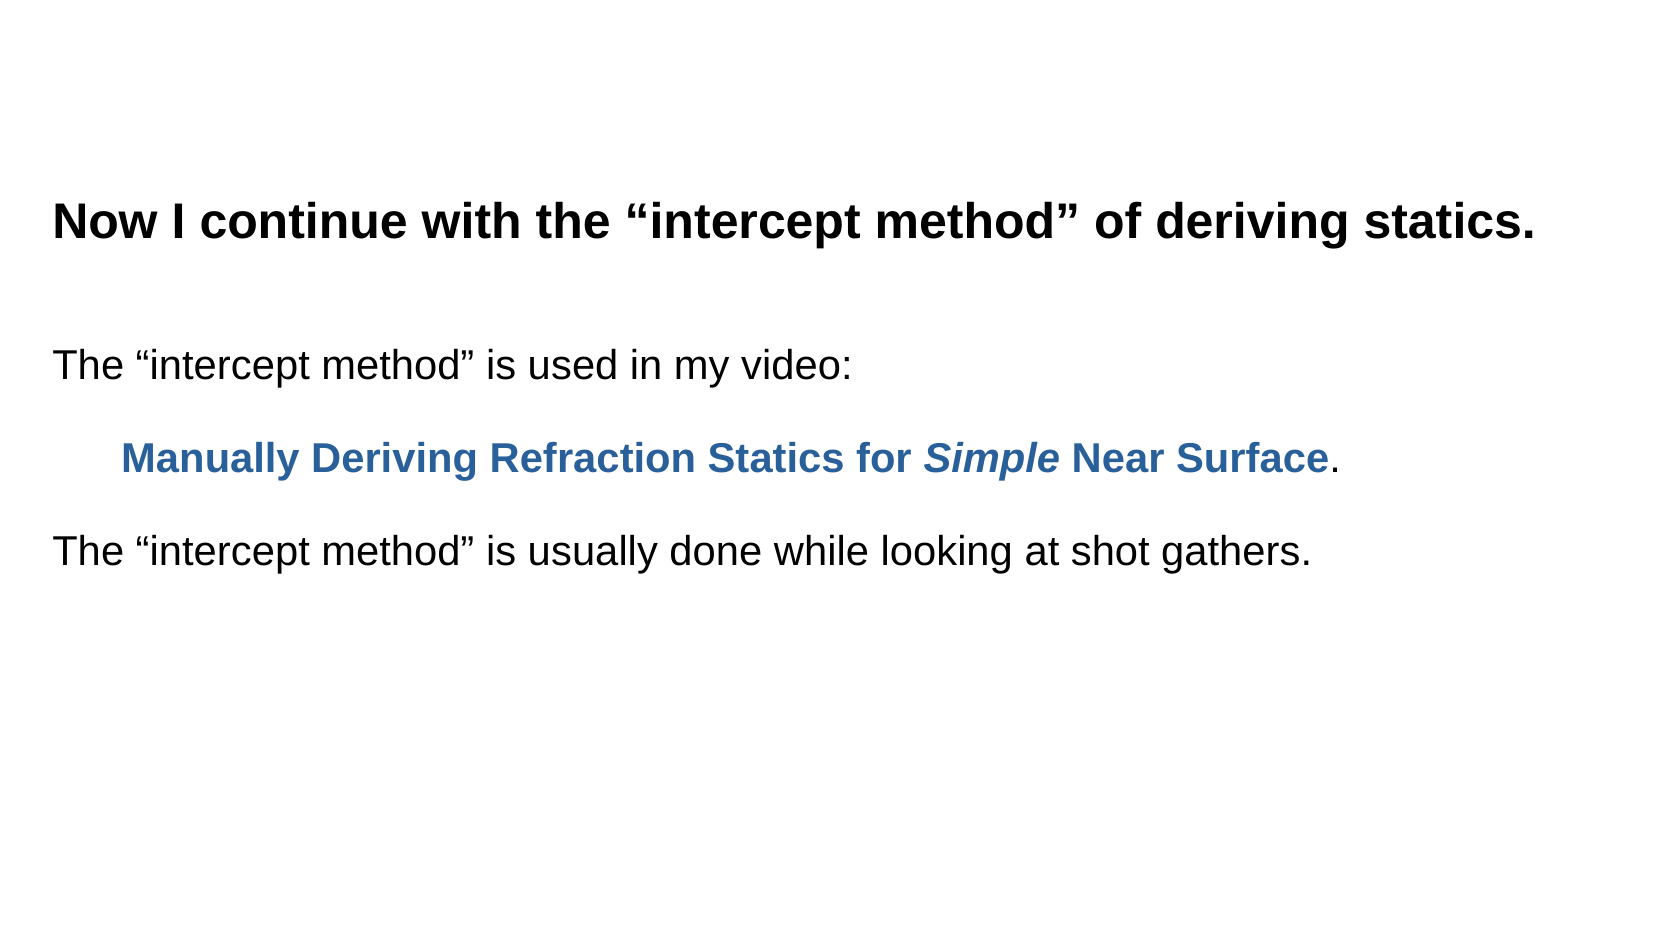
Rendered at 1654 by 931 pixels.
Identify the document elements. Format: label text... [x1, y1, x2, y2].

text_box Now I continue with the “intercept method” of deriving statics. The “intercept method” is used in my video: Manually Deriving Refraction Statics for Simple Near Surface. The “intercept method” is usually done while looking at shot gathers. [37, 0, 1654, 712]
